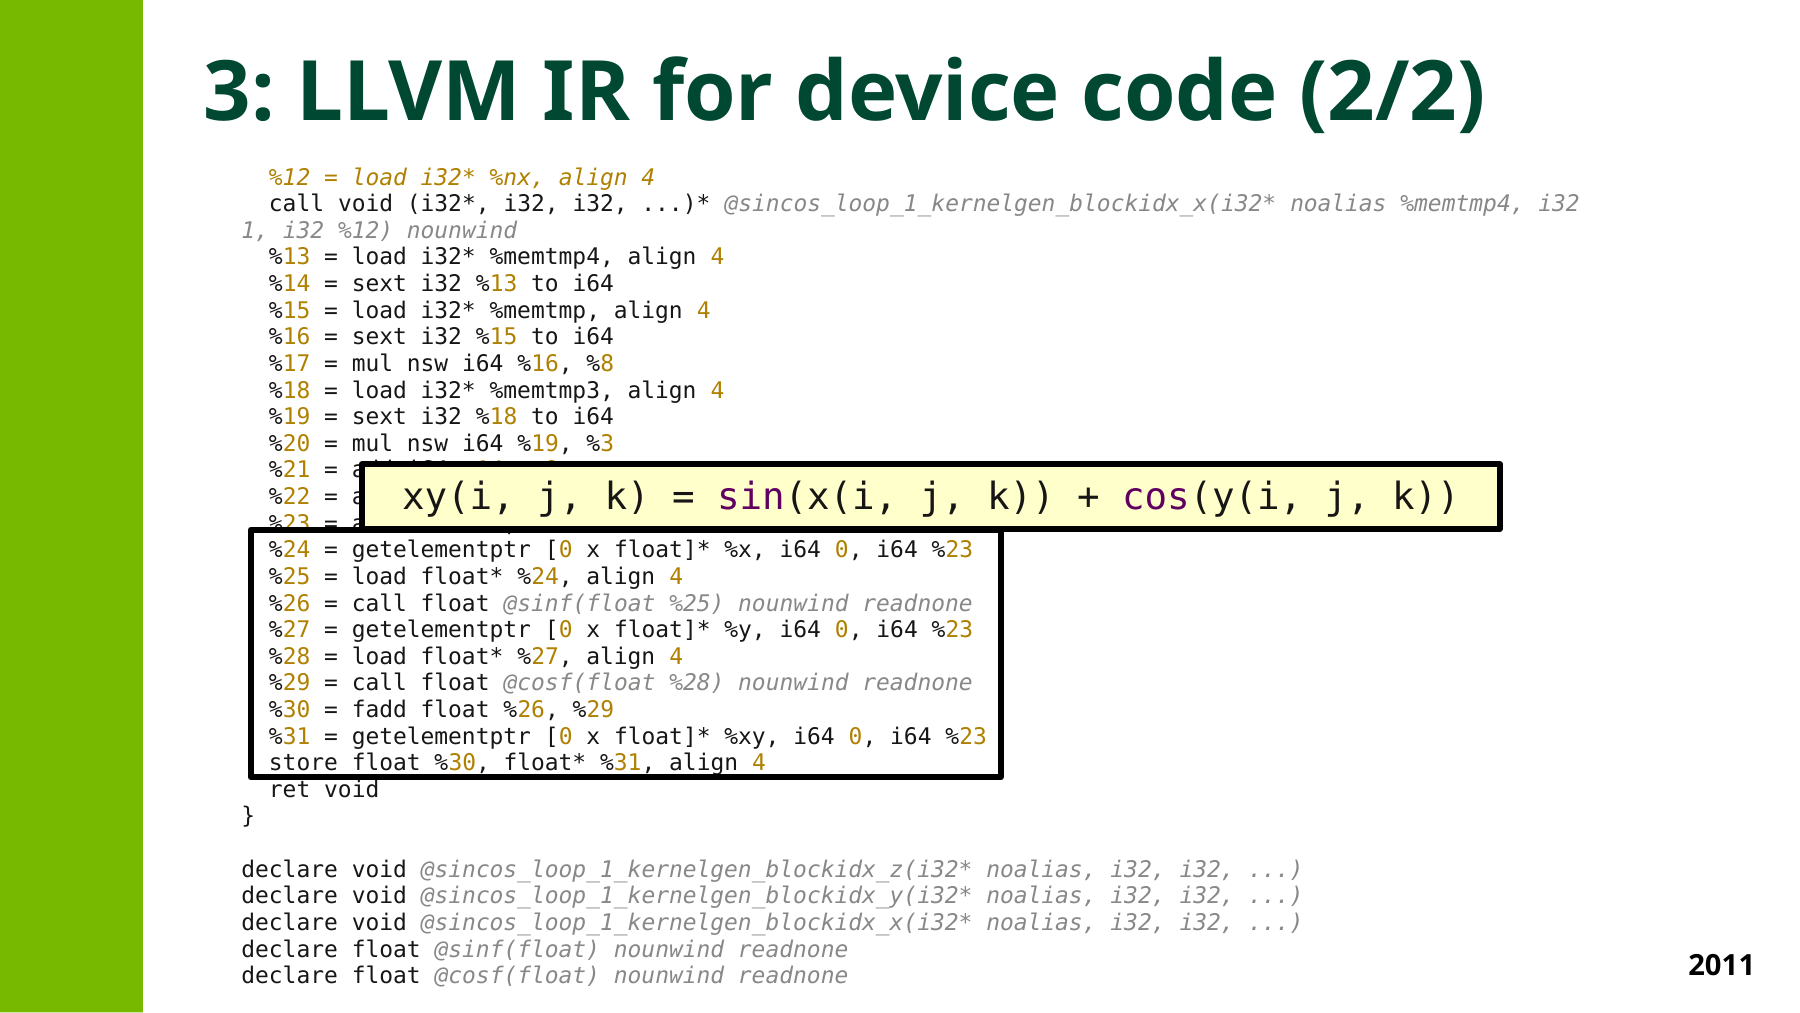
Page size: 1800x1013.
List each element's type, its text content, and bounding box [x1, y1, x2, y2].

chart [240, 163, 1622, 1013]
title 3: LLVM IR for device code (2/2) [188, 40, 1733, 211]
text_box xy(i, j, k) = sin(x(i, j, k)) + cos(y(i, j, k)) [361, 464, 1501, 529]
